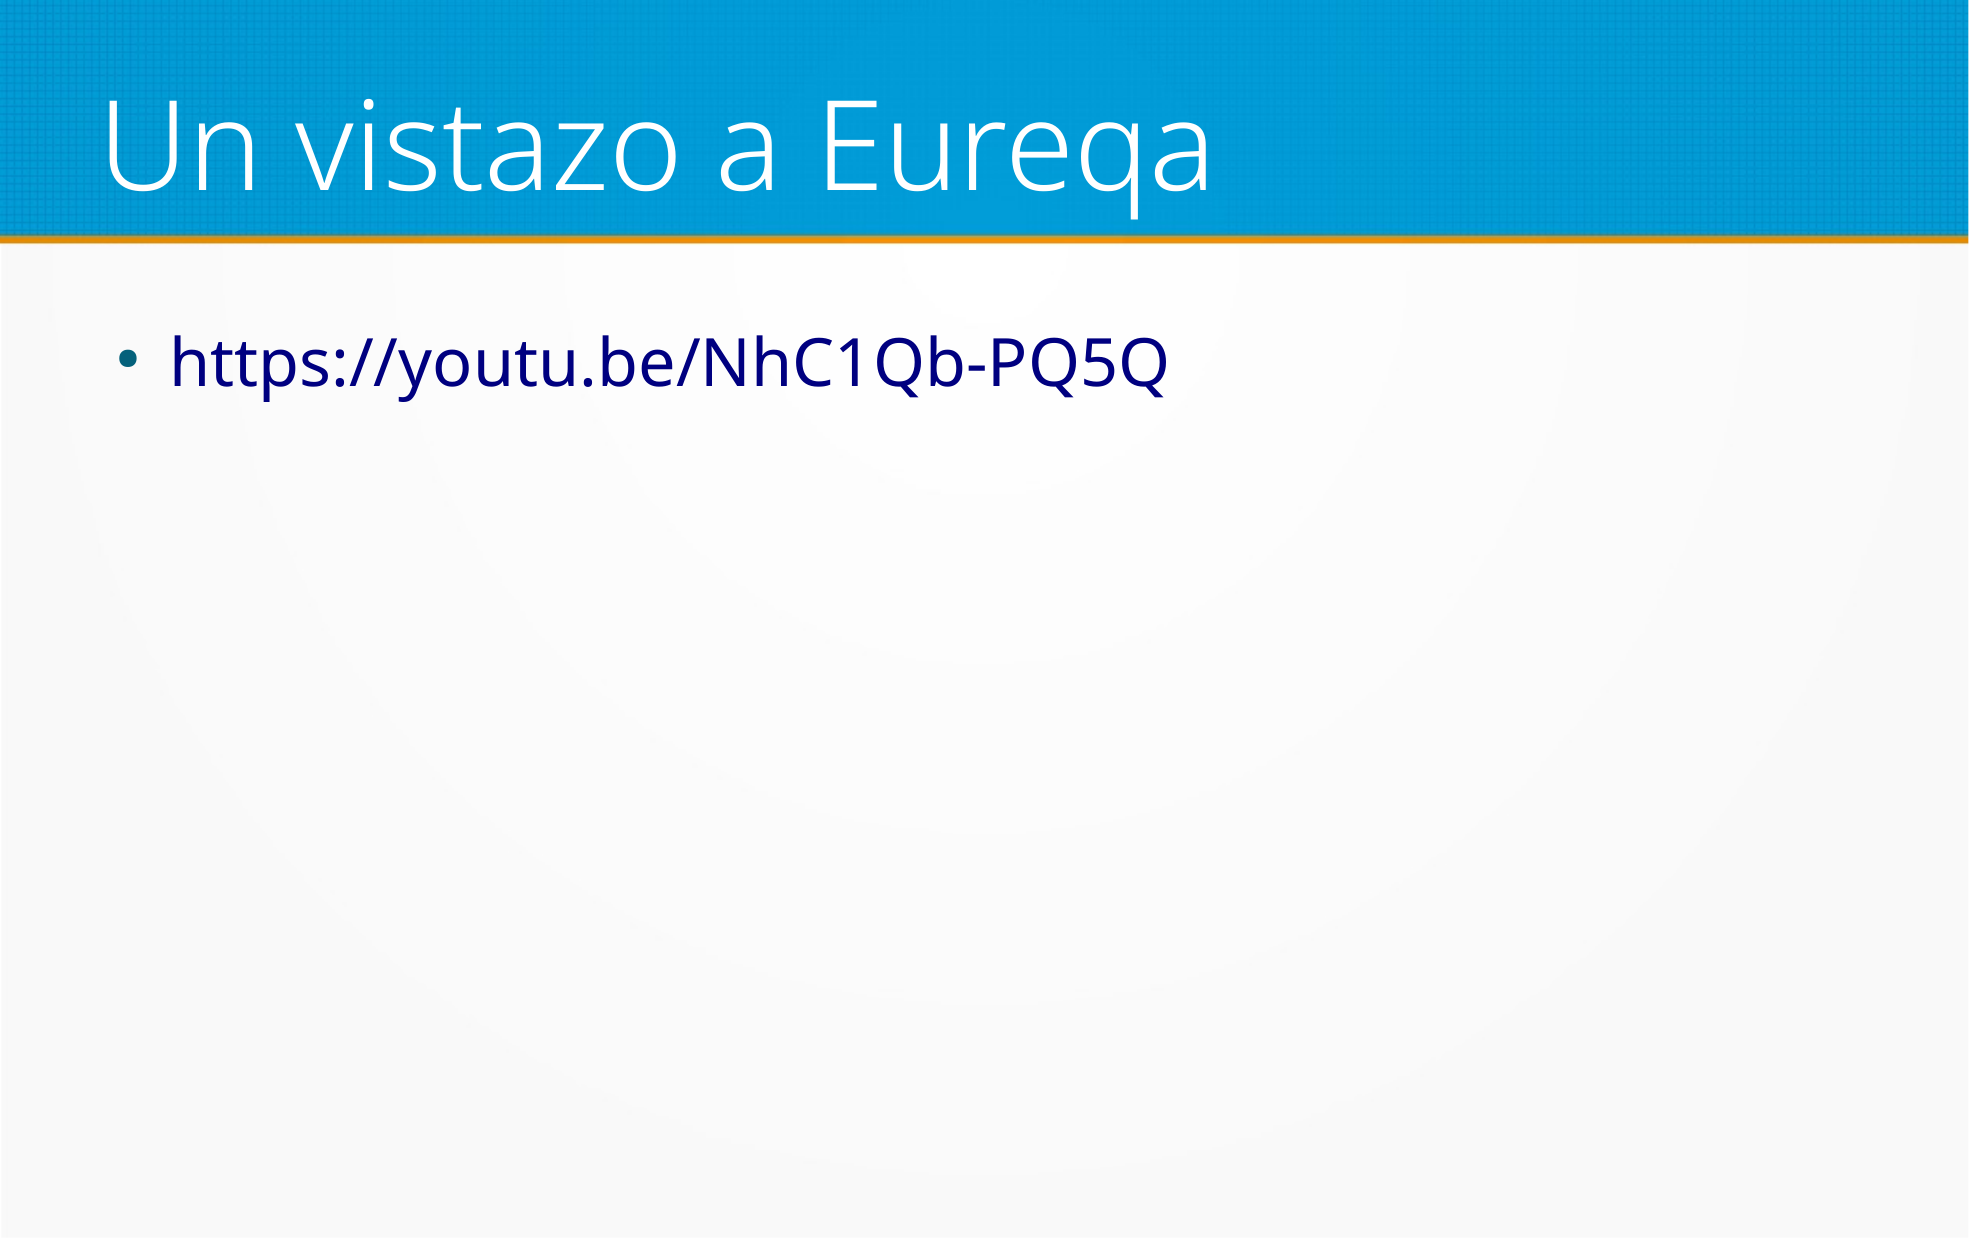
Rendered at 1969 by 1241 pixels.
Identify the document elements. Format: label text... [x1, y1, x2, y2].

list https://youtu.be/NhC1Qb-PQ5Q [98, 315, 1861, 1081]
picture [0, 233, 1969, 1241]
title Un vistazo a Eureqa [98, 19, 1870, 227]
